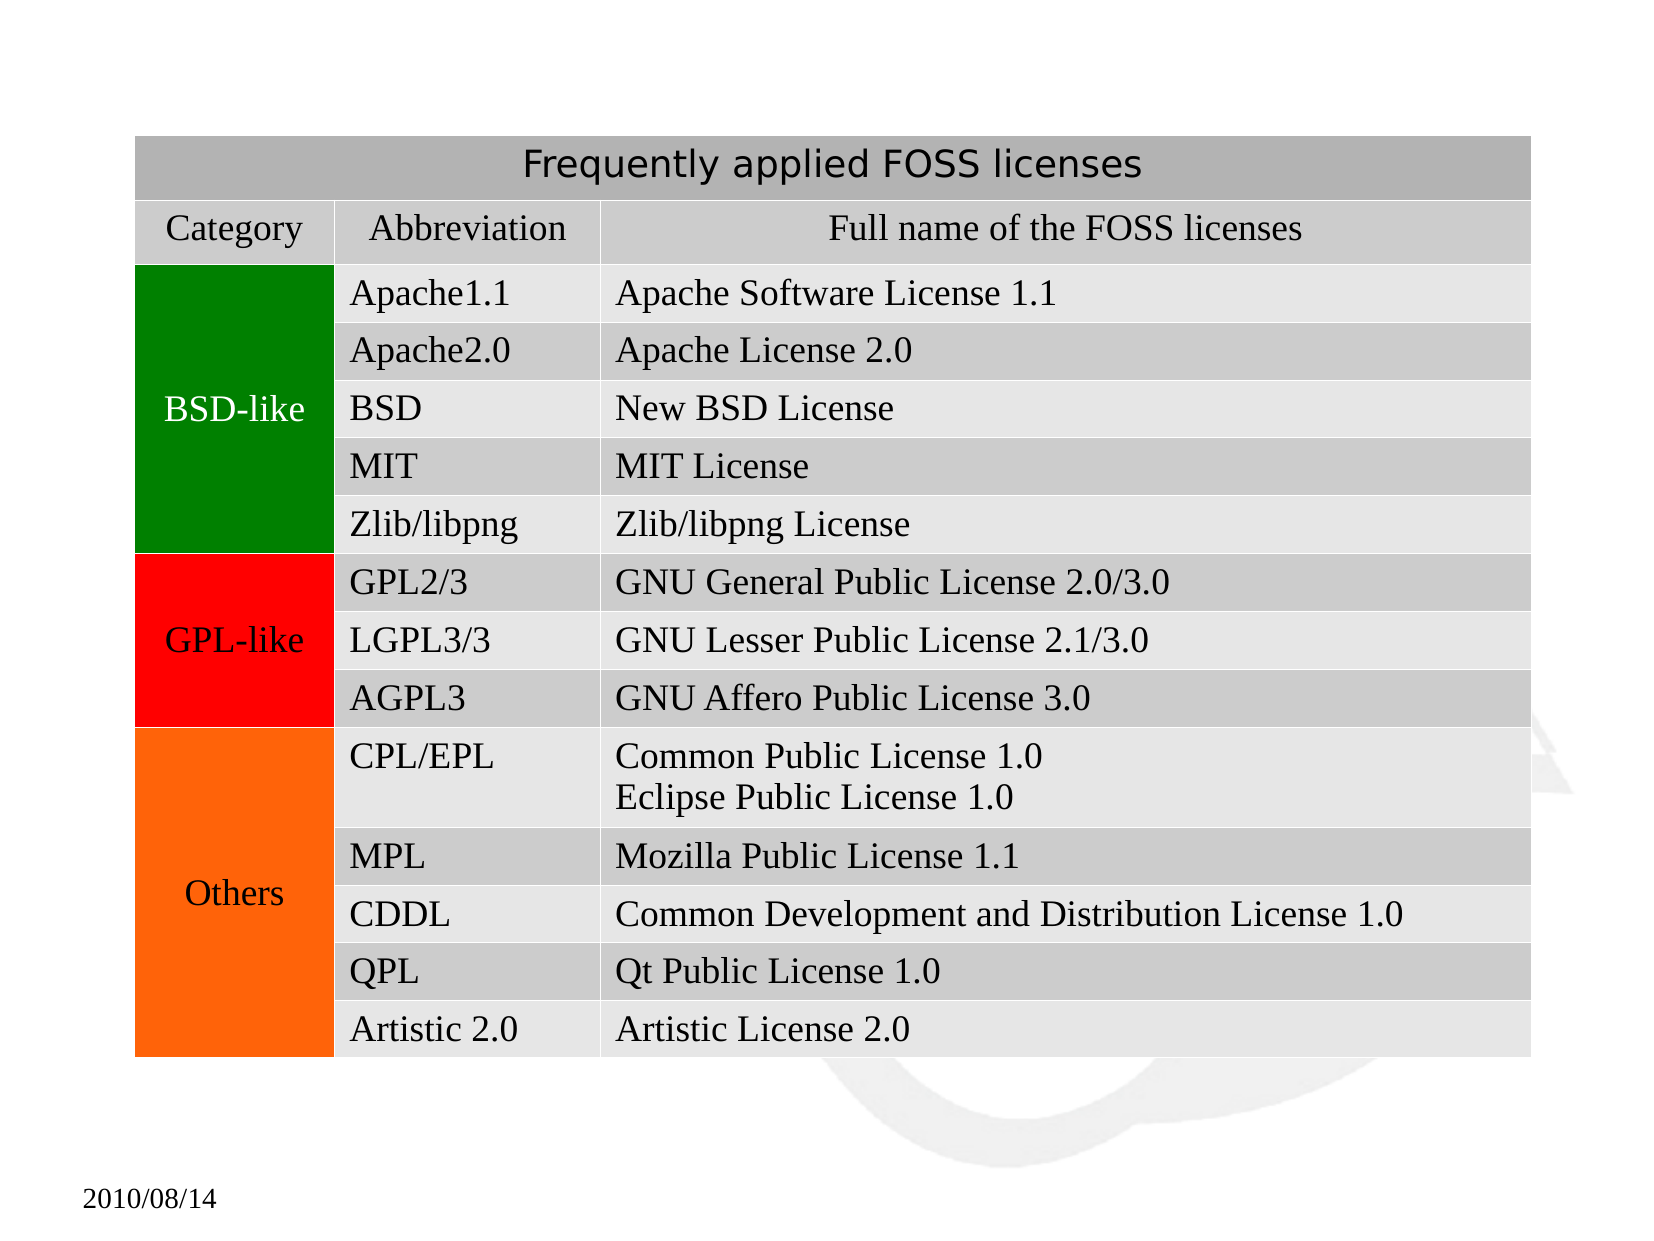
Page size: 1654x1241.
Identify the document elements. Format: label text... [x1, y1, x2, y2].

table_cell Apache1.1 [335, 265, 600, 322]
table_cell GPL2/3 [335, 554, 600, 611]
table_cell Artistic License 2.0 [601, 1001, 1531, 1057]
table_cell MPL [335, 828, 600, 885]
table_cell Apache License 2.0 [601, 323, 1531, 380]
table_cell Qt Public License 1.0 [601, 943, 1531, 1000]
table_cell Category [135, 201, 334, 264]
table_cell Common Public License 1.0 Eclipse Public License 1.0 [601, 728, 1531, 827]
table_cell GNU Affero Public License 3.0 [601, 670, 1531, 727]
table_cell CPL/EPL [335, 728, 600, 827]
table_cell LGPL3/3 [335, 612, 600, 669]
table_cell GPL-like [135, 554, 334, 727]
table_cell BSD-like [135, 265, 334, 553]
table_cell Mozilla Public License 1.1 [601, 828, 1531, 885]
table_cell Apache Software License 1.1 [601, 265, 1531, 322]
table_cell CDDL [335, 886, 600, 942]
picture [551, 331, 1577, 1170]
table_cell GNU General Public License 2.0/3.0 [601, 554, 1531, 611]
table_cell Apache2.0 [335, 323, 600, 380]
table_cell Others [135, 728, 334, 1057]
table_cell MIT License [601, 438, 1531, 495]
table_cell Full name of the FOSS licenses [601, 201, 1531, 264]
table_cell QPL [335, 943, 600, 1000]
table_cell Zlib/libpng License [601, 496, 1531, 553]
table_cell Common Development and Distribution License 1.0 [601, 886, 1531, 942]
table_cell New BSD License [601, 381, 1531, 437]
table_cell Zlib/libpng [335, 496, 600, 553]
table_cell AGPL3 [335, 670, 600, 727]
table_header Frequently applied FOSS licenses [135, 136, 1531, 200]
table_cell MIT [335, 438, 600, 495]
table_cell BSD [335, 381, 600, 437]
table_cell GNU Lesser Public License 2.1/3.0 [601, 612, 1531, 669]
table_cell Artistic 2.0 [335, 1001, 600, 1057]
table_cell Abbreviation [335, 201, 600, 264]
